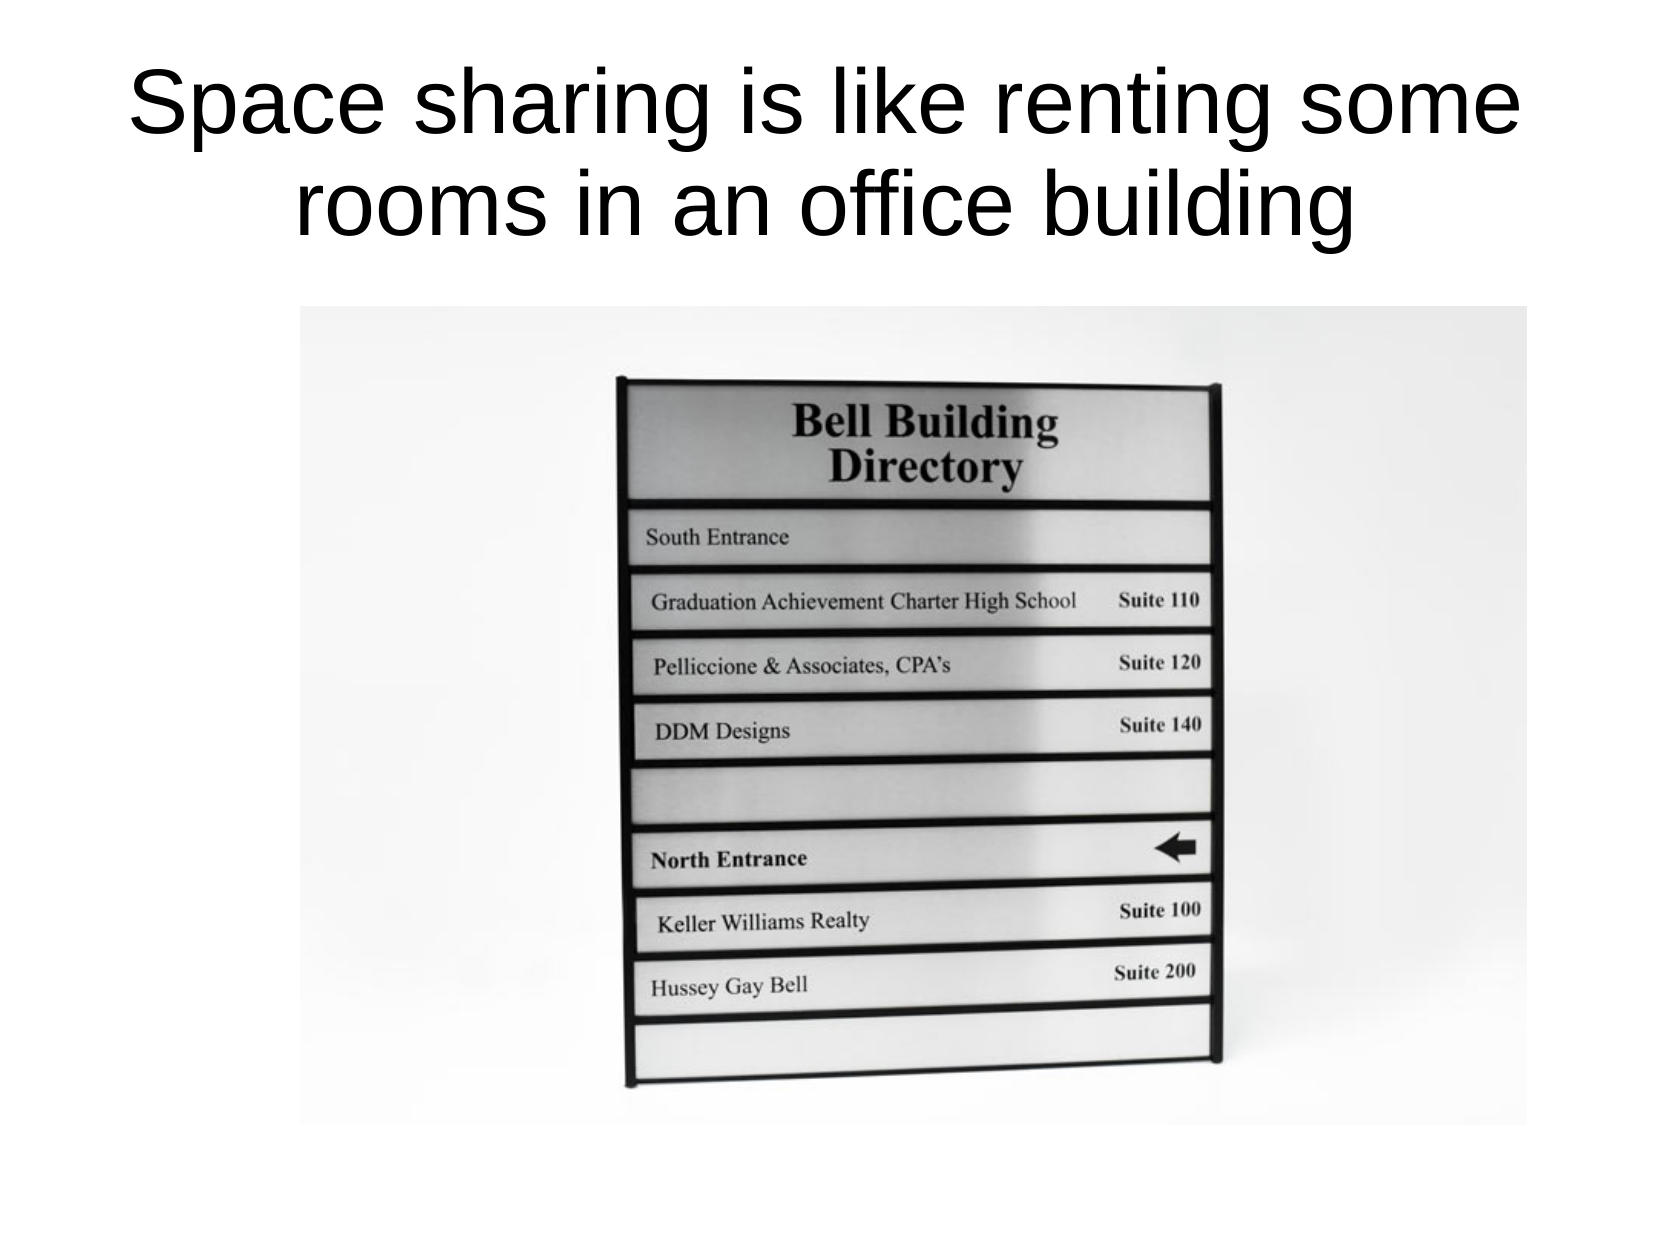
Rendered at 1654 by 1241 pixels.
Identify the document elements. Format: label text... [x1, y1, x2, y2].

picture [300, 306, 1527, 1126]
title Space sharing is like renting some rooms in an office building [82, 49, 1571, 257]
